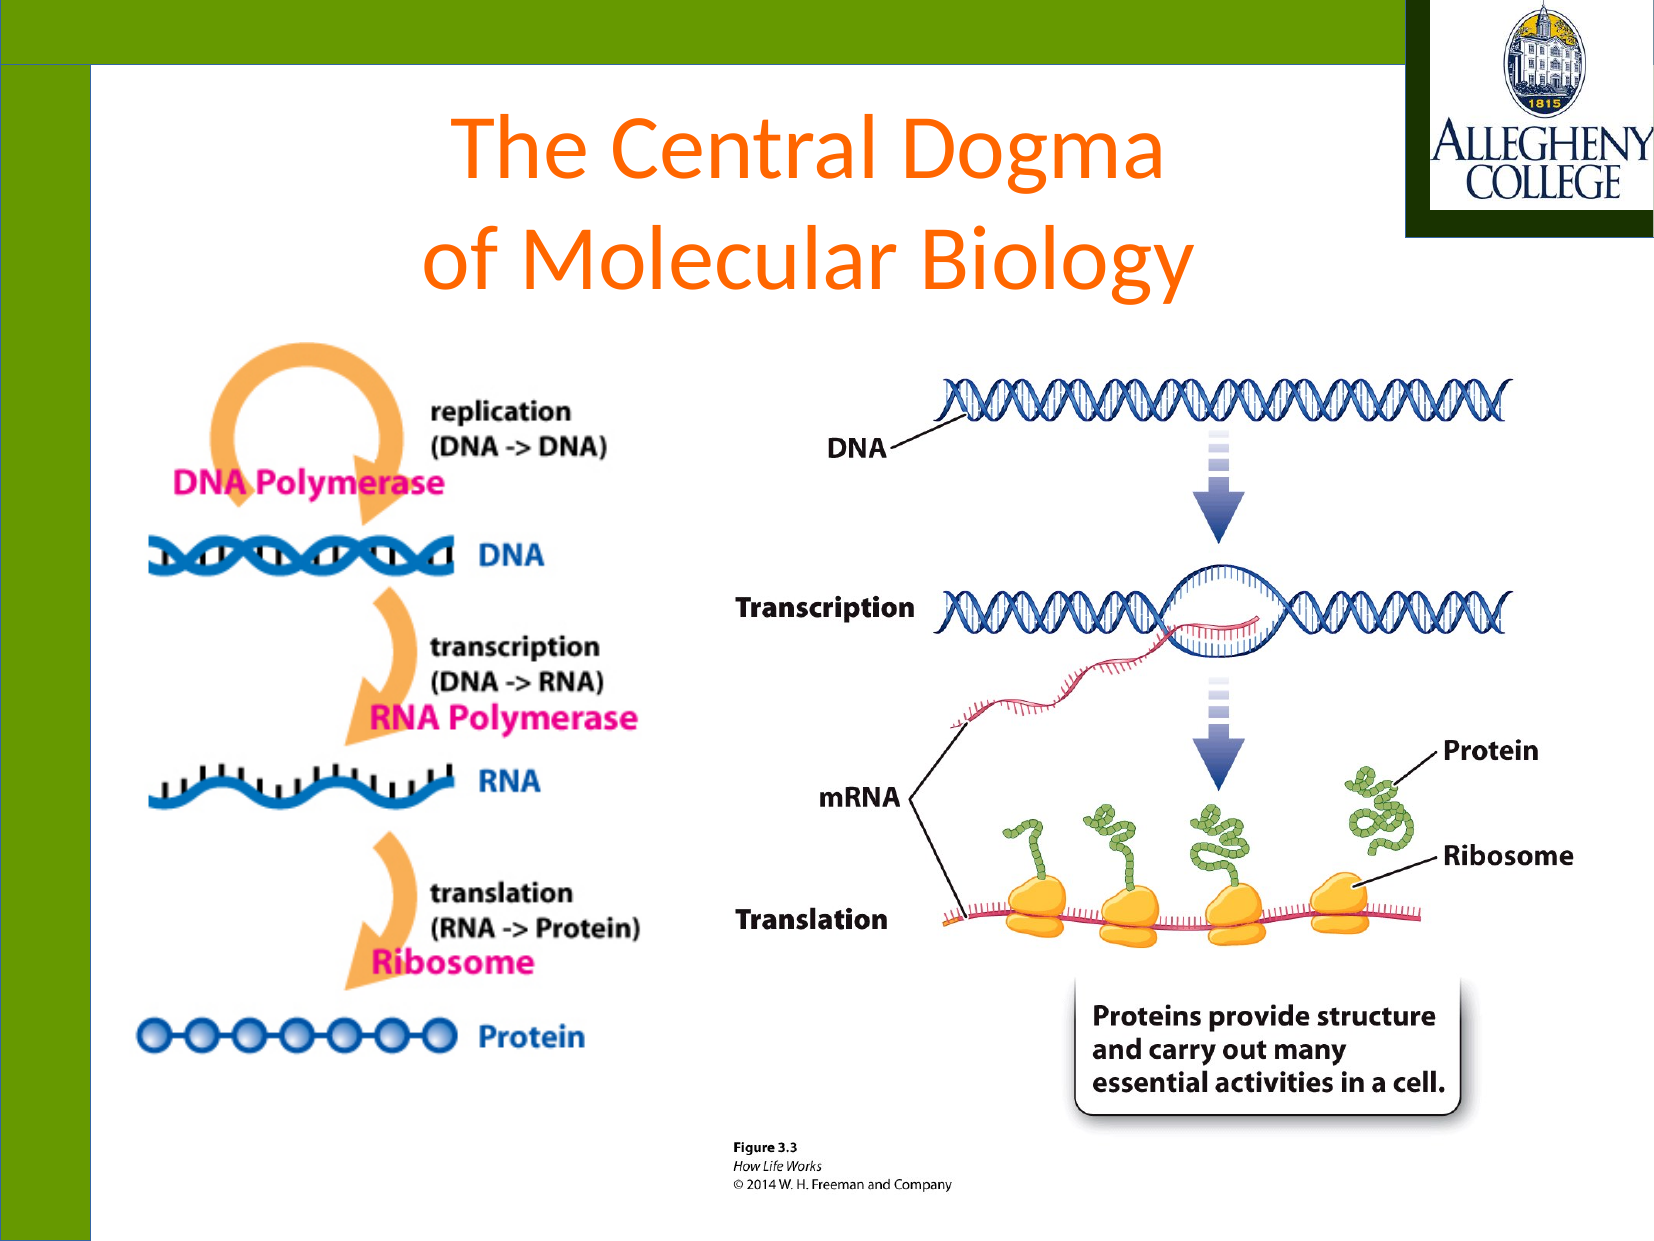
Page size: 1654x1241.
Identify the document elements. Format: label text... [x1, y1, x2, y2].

title The Central Dogma of Molecular Biology [246, 78, 1372, 316]
picture [91, 342, 642, 1057]
picture [727, 367, 1583, 1195]
text_box [0, 0, 1654, 1241]
picture [1430, 0, 1654, 210]
